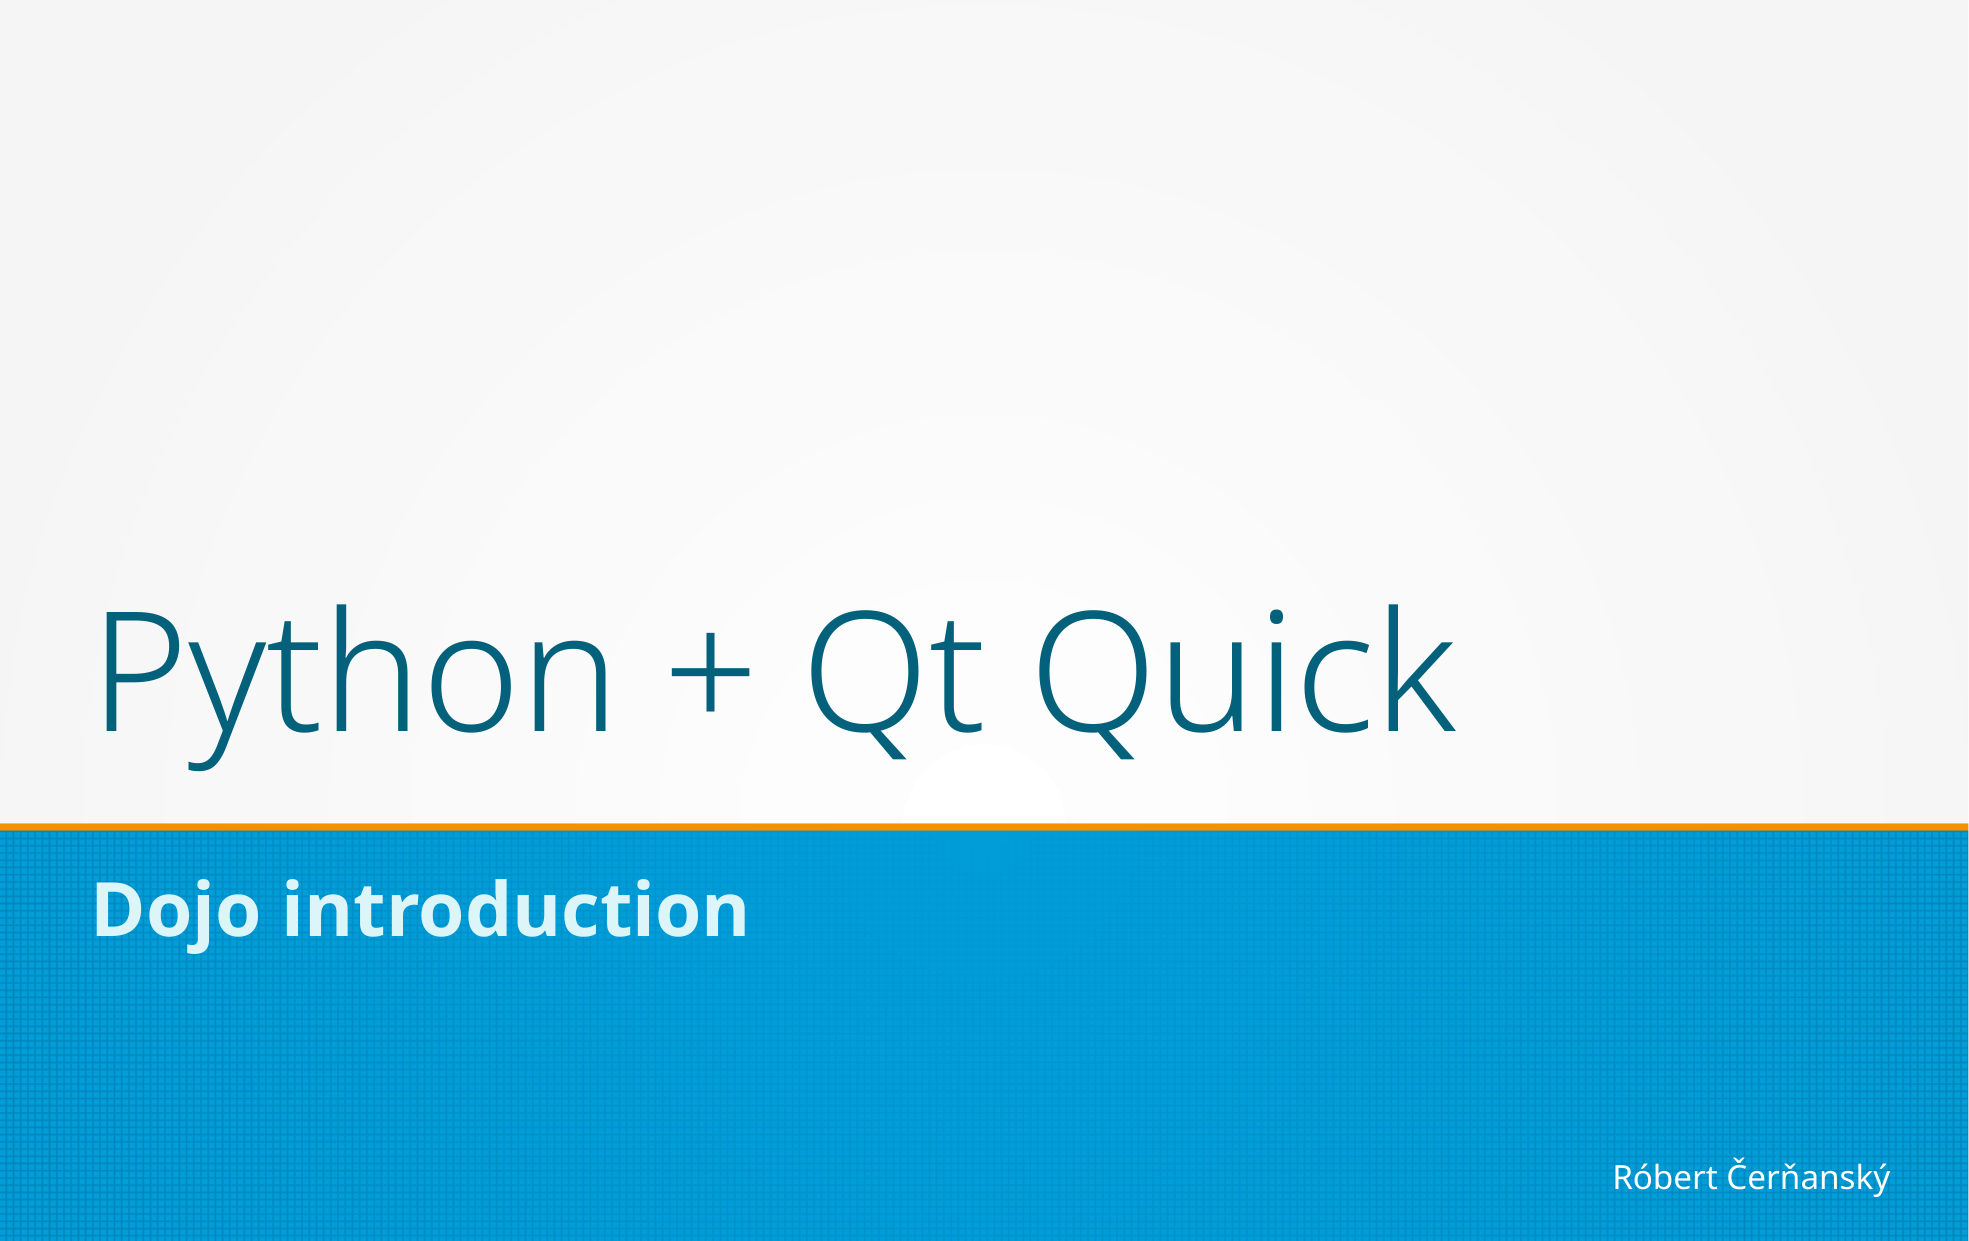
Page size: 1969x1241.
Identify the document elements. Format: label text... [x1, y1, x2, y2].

title Python + Qt Quick [90, 49, 1862, 781]
text_box Róbert Čerňanský [1606, 1148, 1926, 1205]
subtitle Dojo introduction [90, 855, 1861, 1111]
picture [0, 0, 1969, 830]
